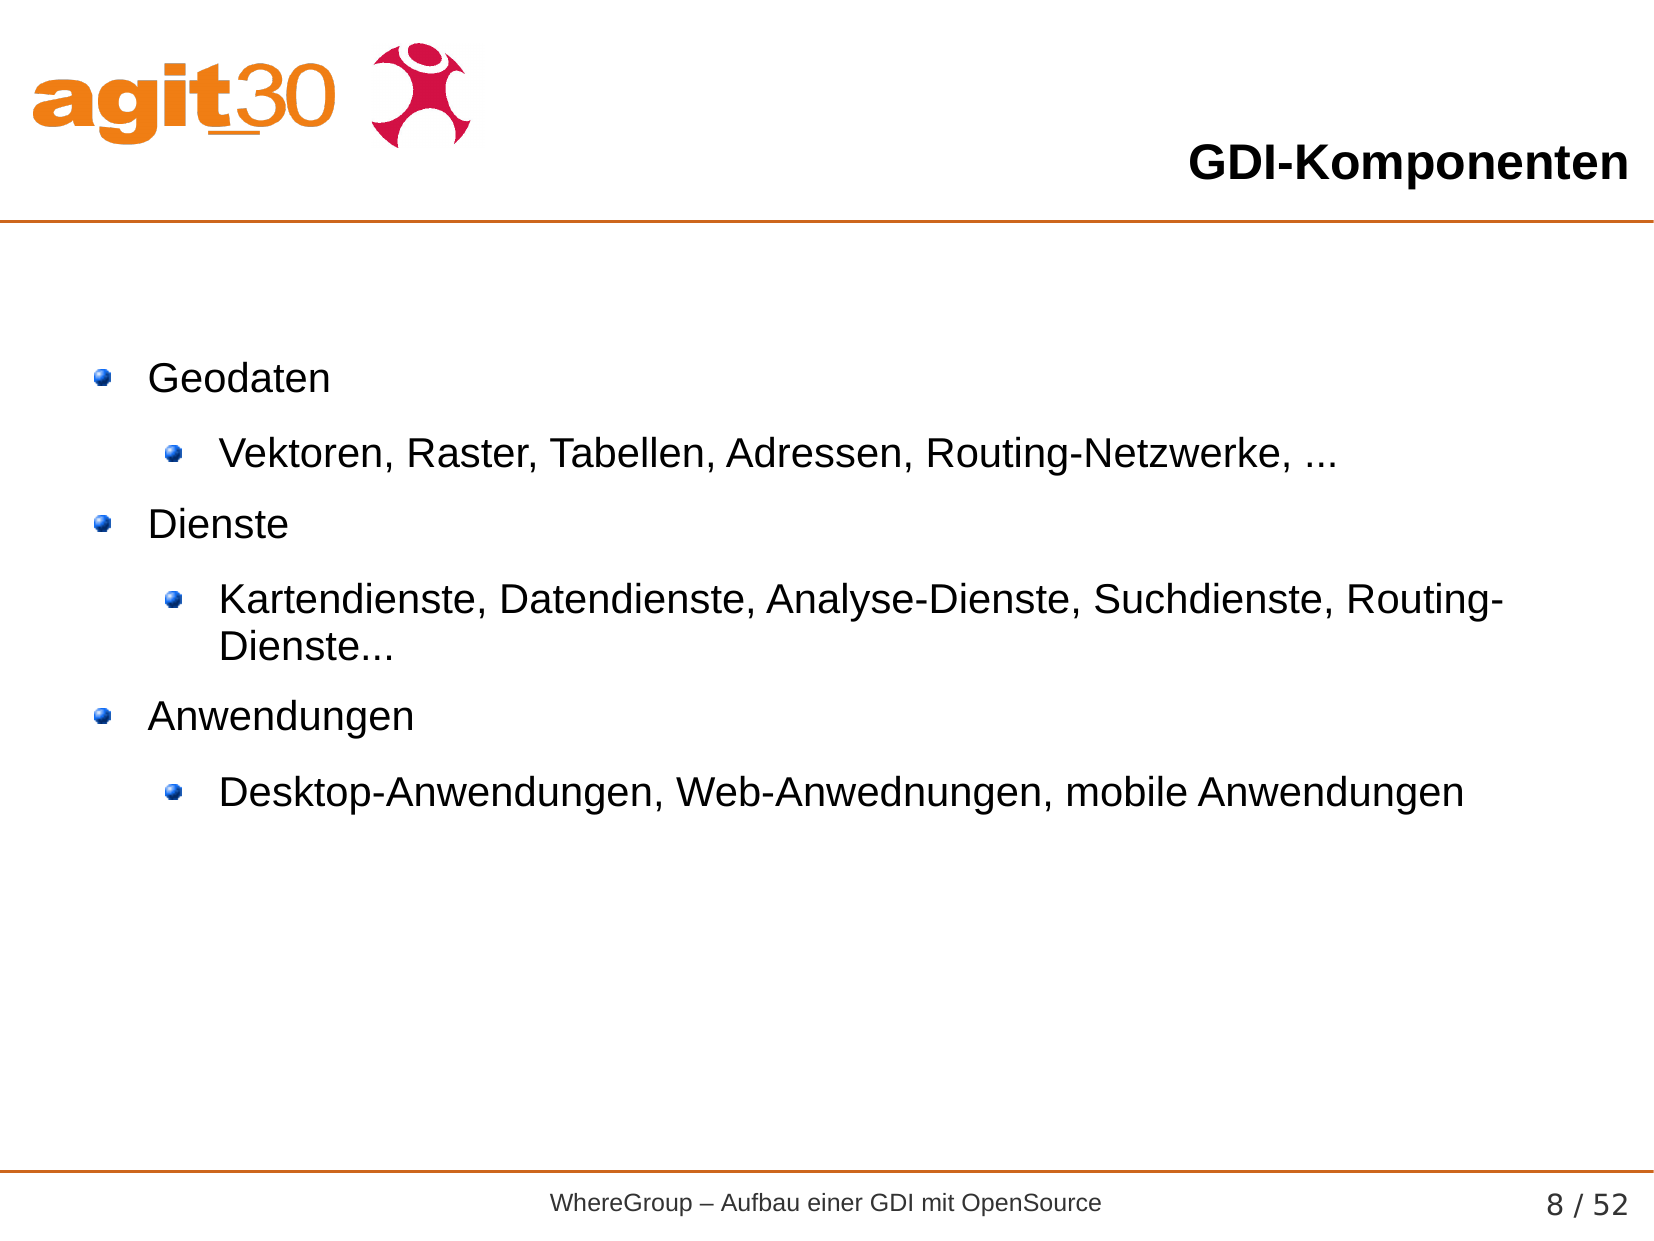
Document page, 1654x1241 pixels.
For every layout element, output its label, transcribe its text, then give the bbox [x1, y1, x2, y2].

list Geodaten Vektoren, Raster, Tabellen, Adressen, Routing-Netzwerke, ... Dienste Kartendienste, Datendienste, Analyse-Dienste, Suchdienste, Routing-Dienste... Anwendungen Desktop-Anwendungen, Web-Anwednungen, mobile Anwendungen [76, 354, 1565, 1173]
title GDI-Komponenten [242, 118, 1630, 207]
picture [29, 58, 340, 148]
